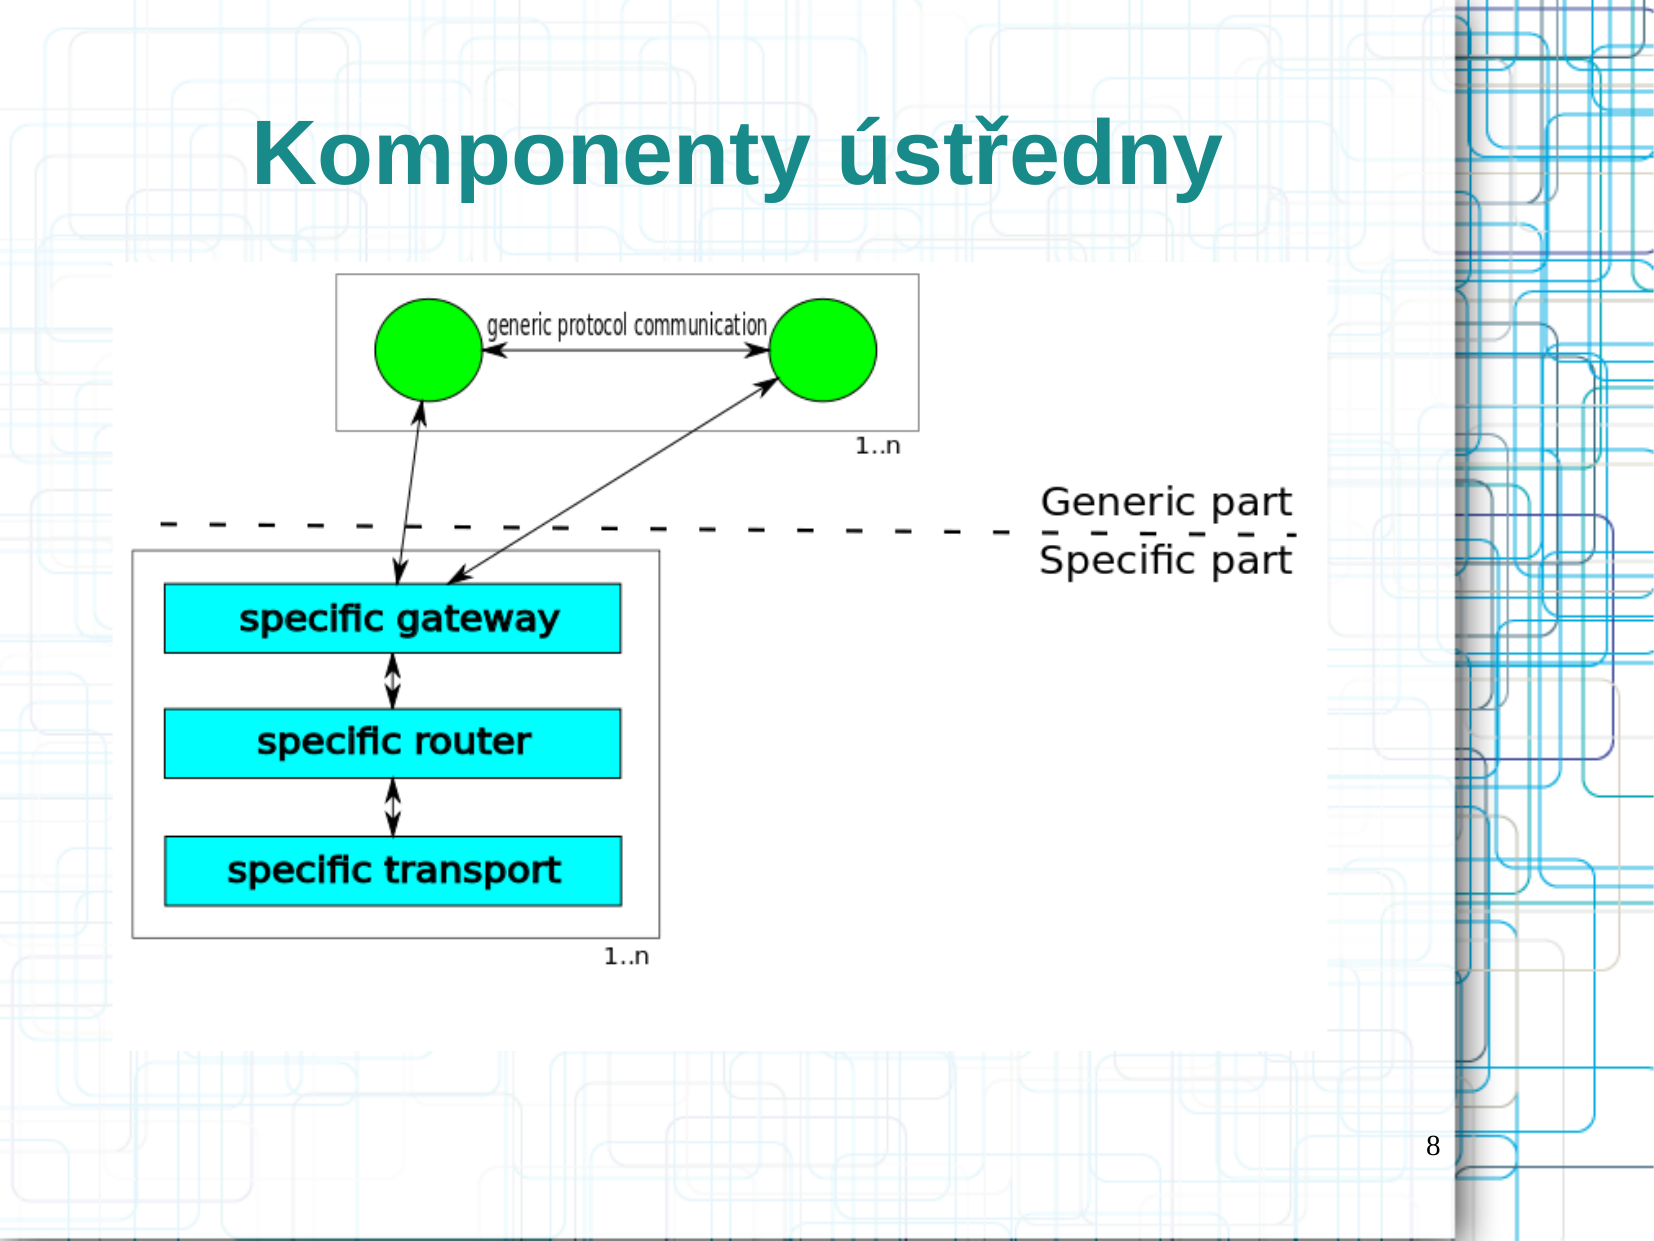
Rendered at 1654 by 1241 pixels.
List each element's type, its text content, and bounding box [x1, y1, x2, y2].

picture [0, 0, 1654, 1241]
title Komponenty ústředny [59, 49, 1418, 257]
